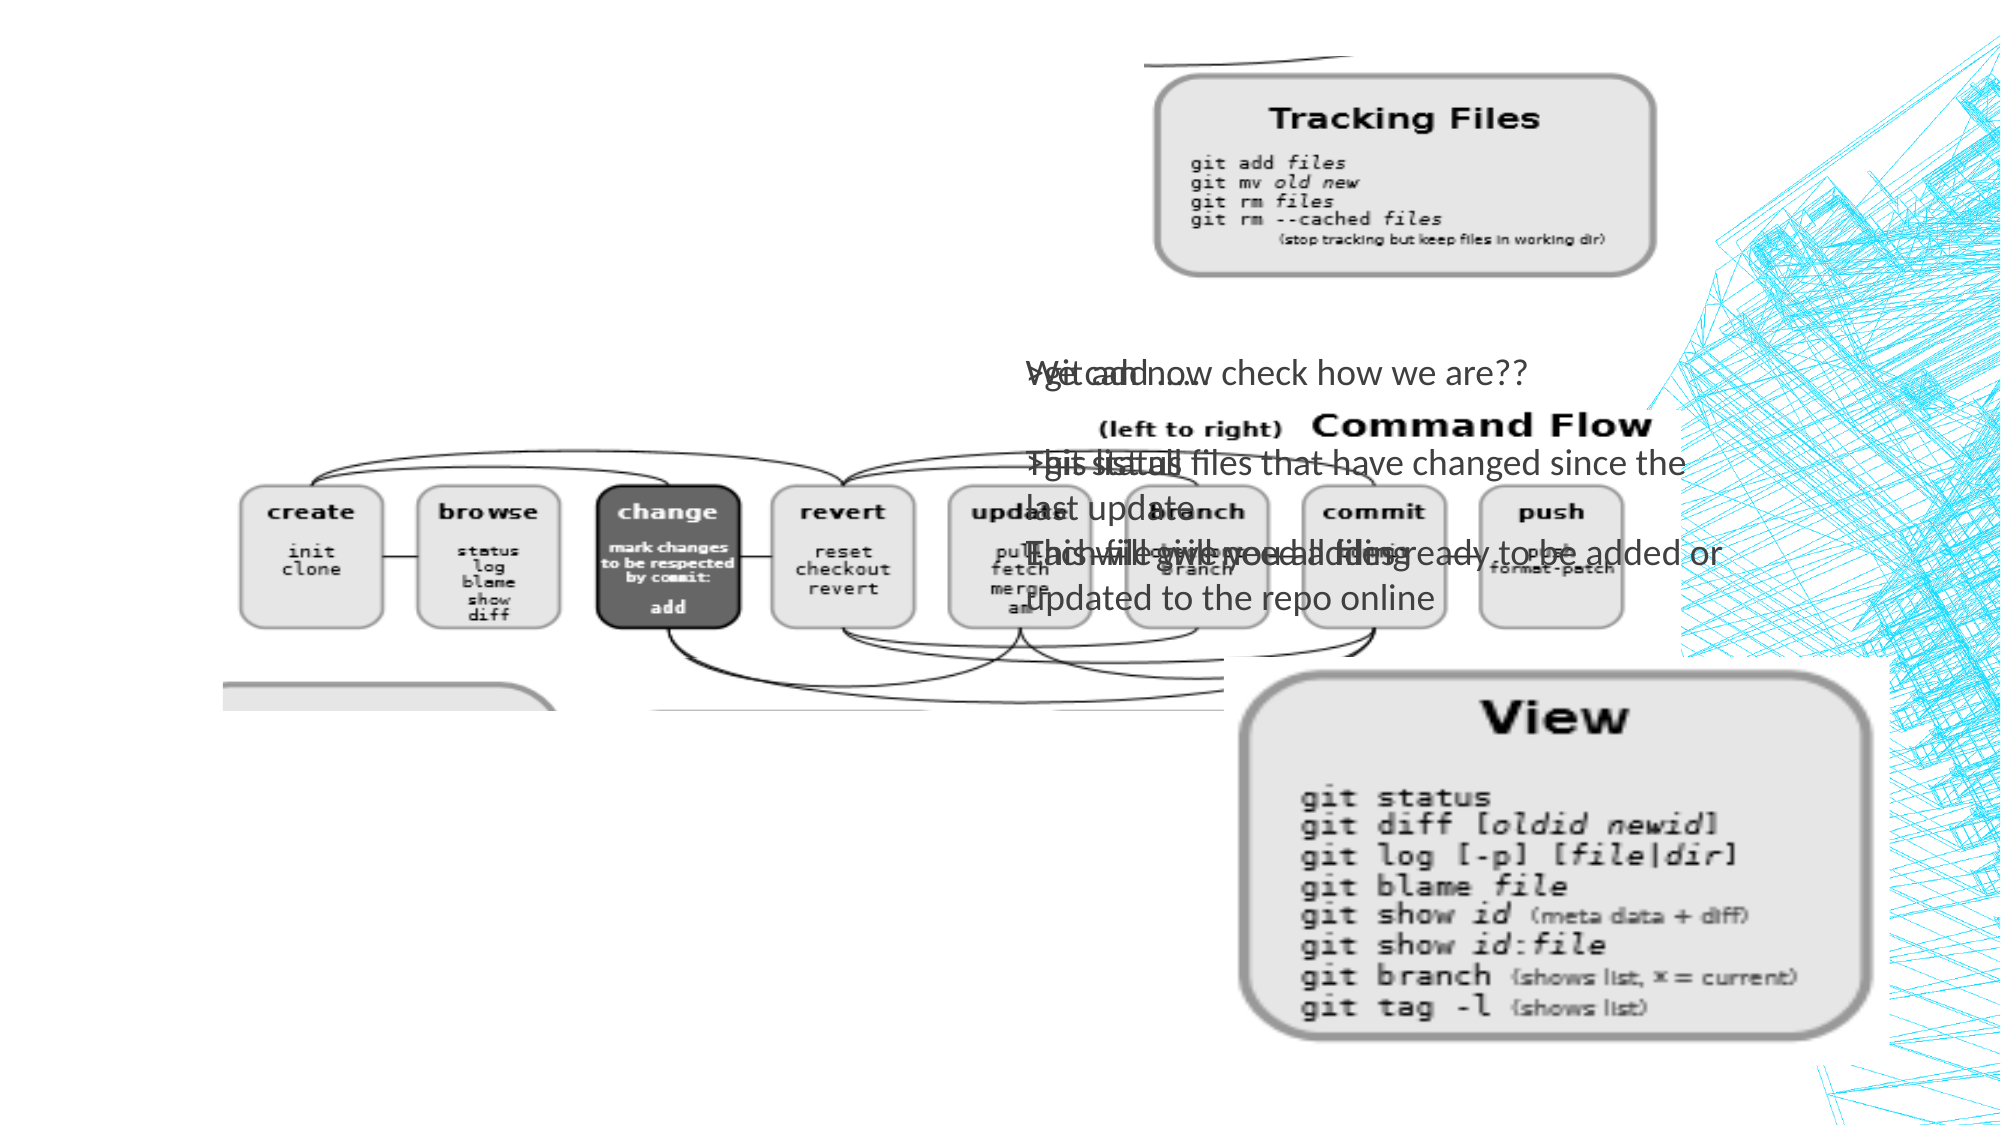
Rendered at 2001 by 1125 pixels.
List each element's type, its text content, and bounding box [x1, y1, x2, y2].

picture [1144, 56, 1682, 300]
text_box We can now check how we are?? >git status This will give you all files ready to be added or updated to the repo online [1010, 340, 1752, 629]
picture [222, 410, 1890, 1066]
